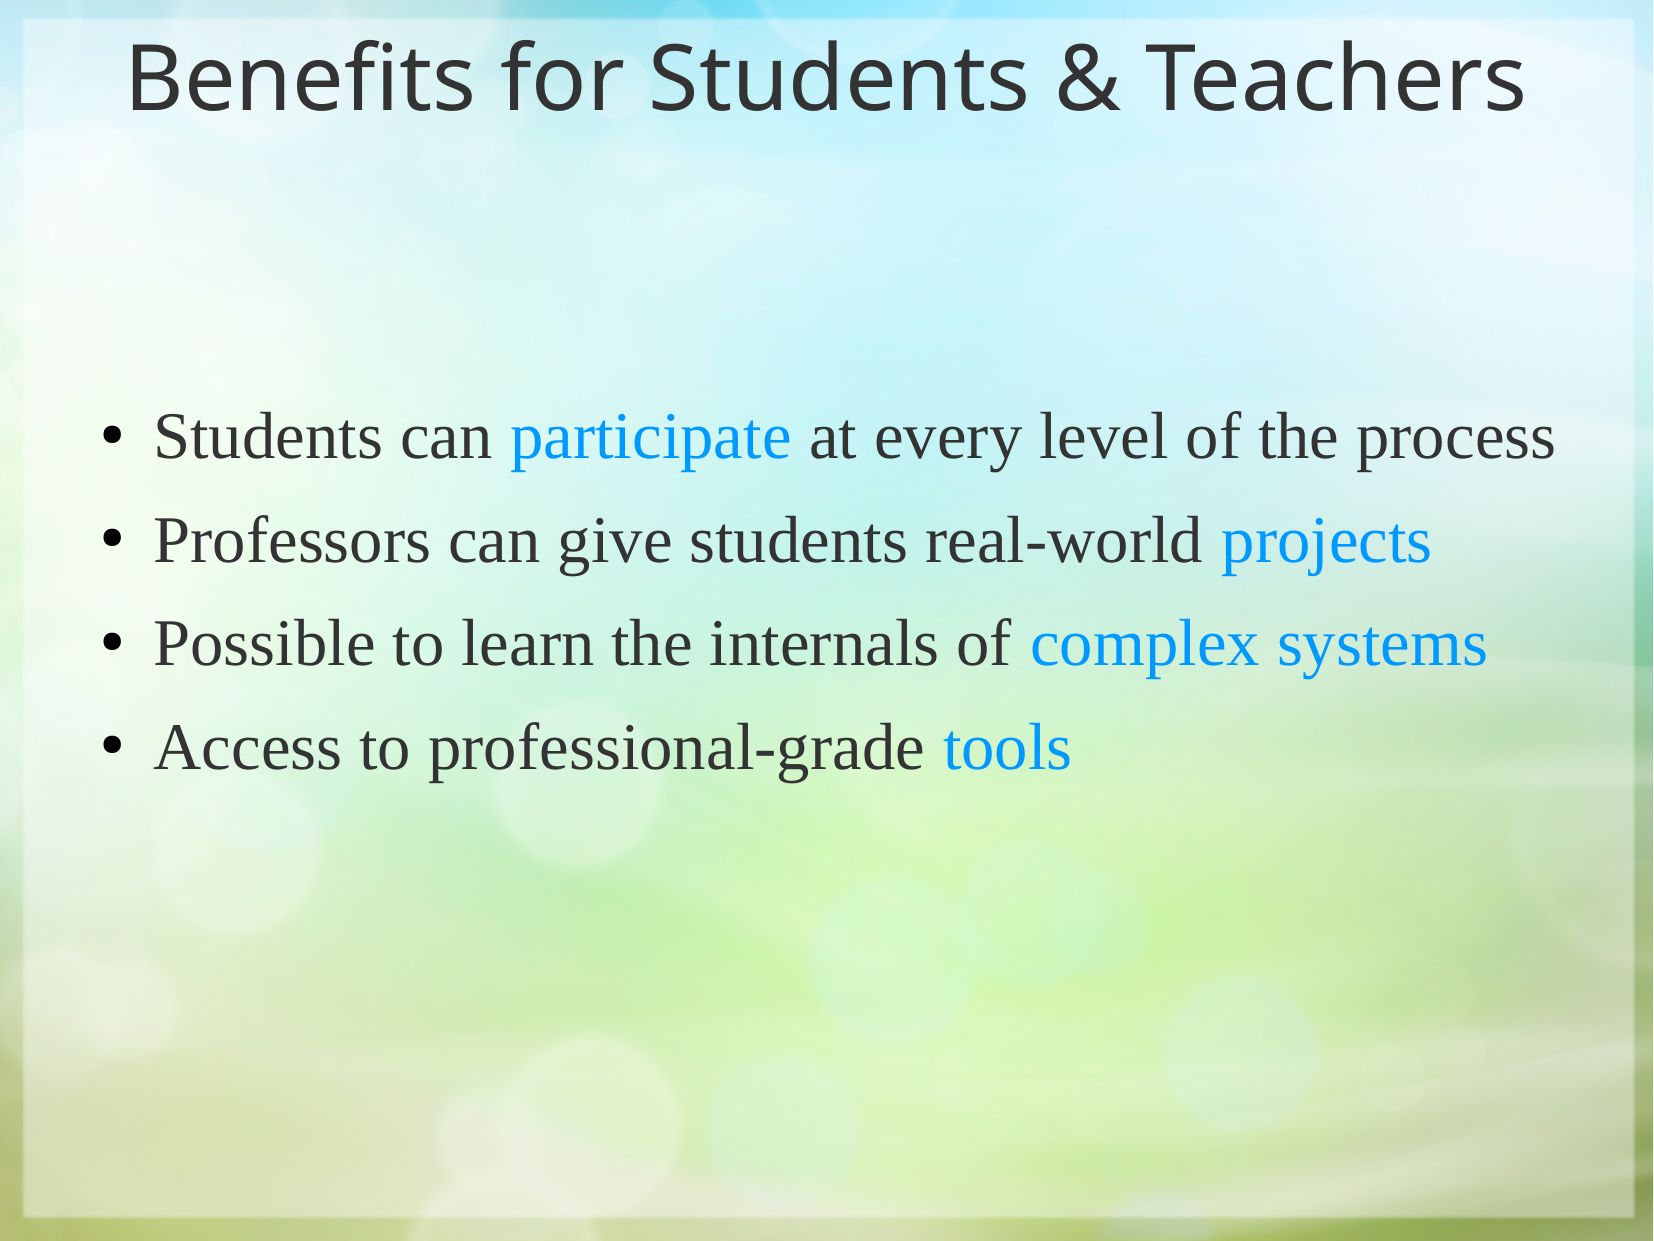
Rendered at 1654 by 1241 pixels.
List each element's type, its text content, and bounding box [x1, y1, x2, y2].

title Benefits for Students & Teachers [82, 0, 1571, 151]
picture [0, 0, 1654, 1241]
list Students can participate at every level of the process Professors can give students real-world projects Possible to learn the internals of complex systems Access to professional-grade tools [82, 399, 1571, 842]
